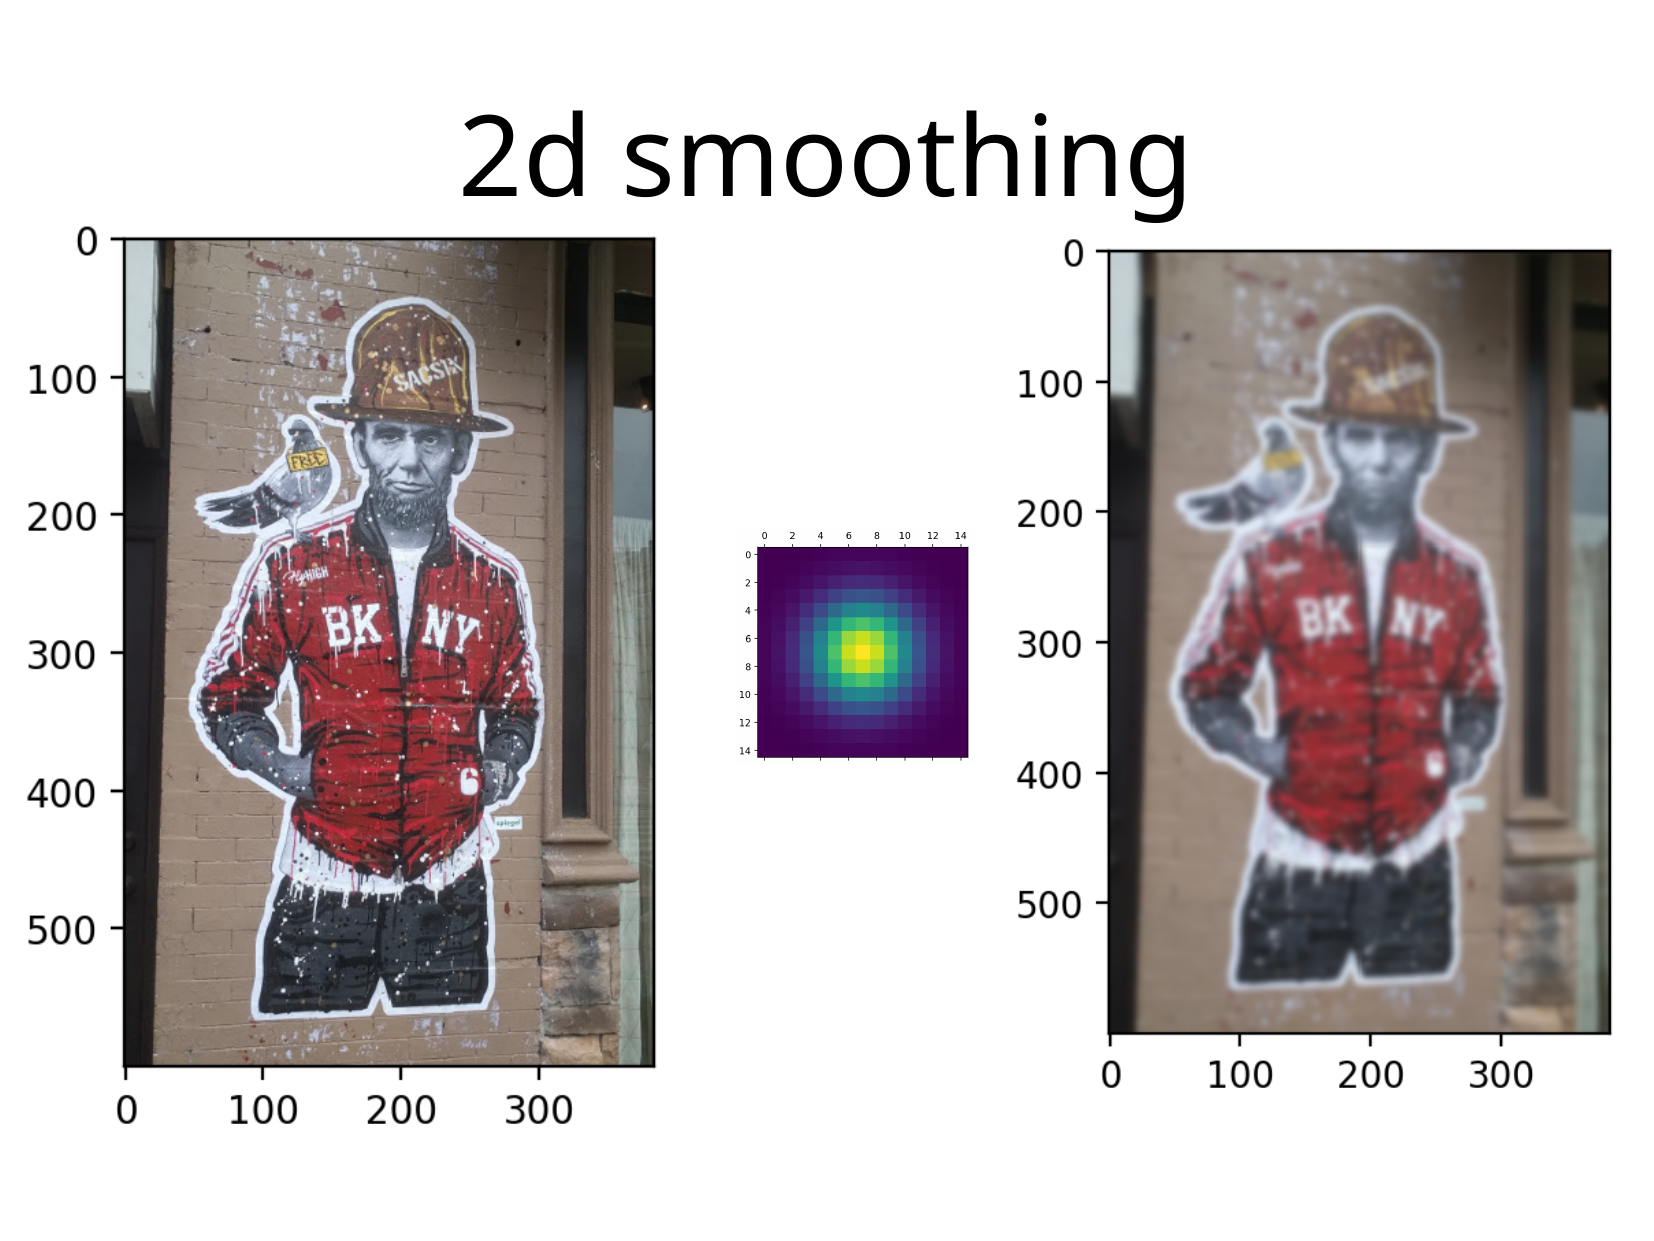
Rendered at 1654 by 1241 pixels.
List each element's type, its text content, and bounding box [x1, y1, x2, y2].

title 2d smoothing [82, 49, 1571, 257]
picture [0, 209, 691, 1161]
picture [735, 527, 976, 766]
picture [990, 224, 1641, 1111]
